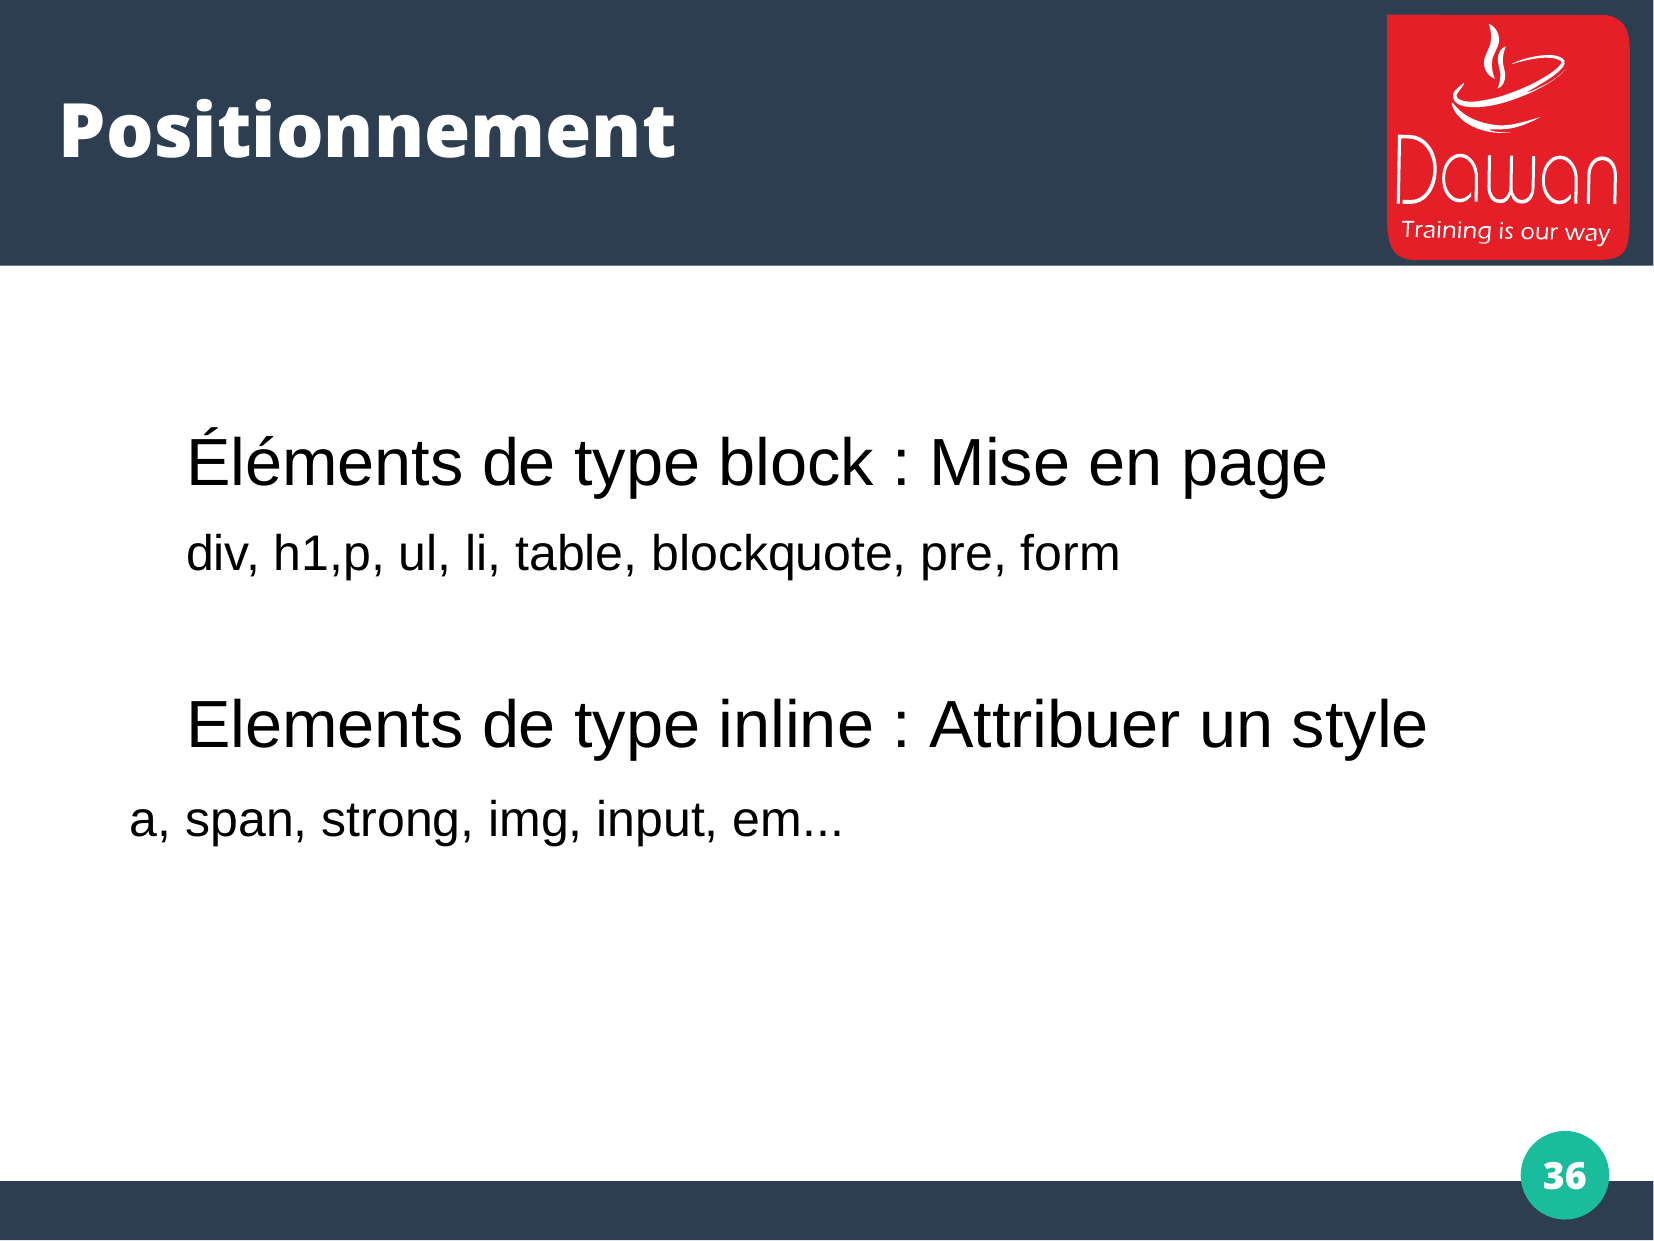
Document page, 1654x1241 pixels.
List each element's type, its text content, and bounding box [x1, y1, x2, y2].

picture [1387, 14, 1630, 260]
list Éléments de type block : Mise en page div, h1,p, ul, li, table, blockquote, pre, form Elements de type inline : Attribuer un style a, span, strong, img, input, em... [59, 324, 1595, 1152]
title Positionnement [59, 49, 1387, 207]
